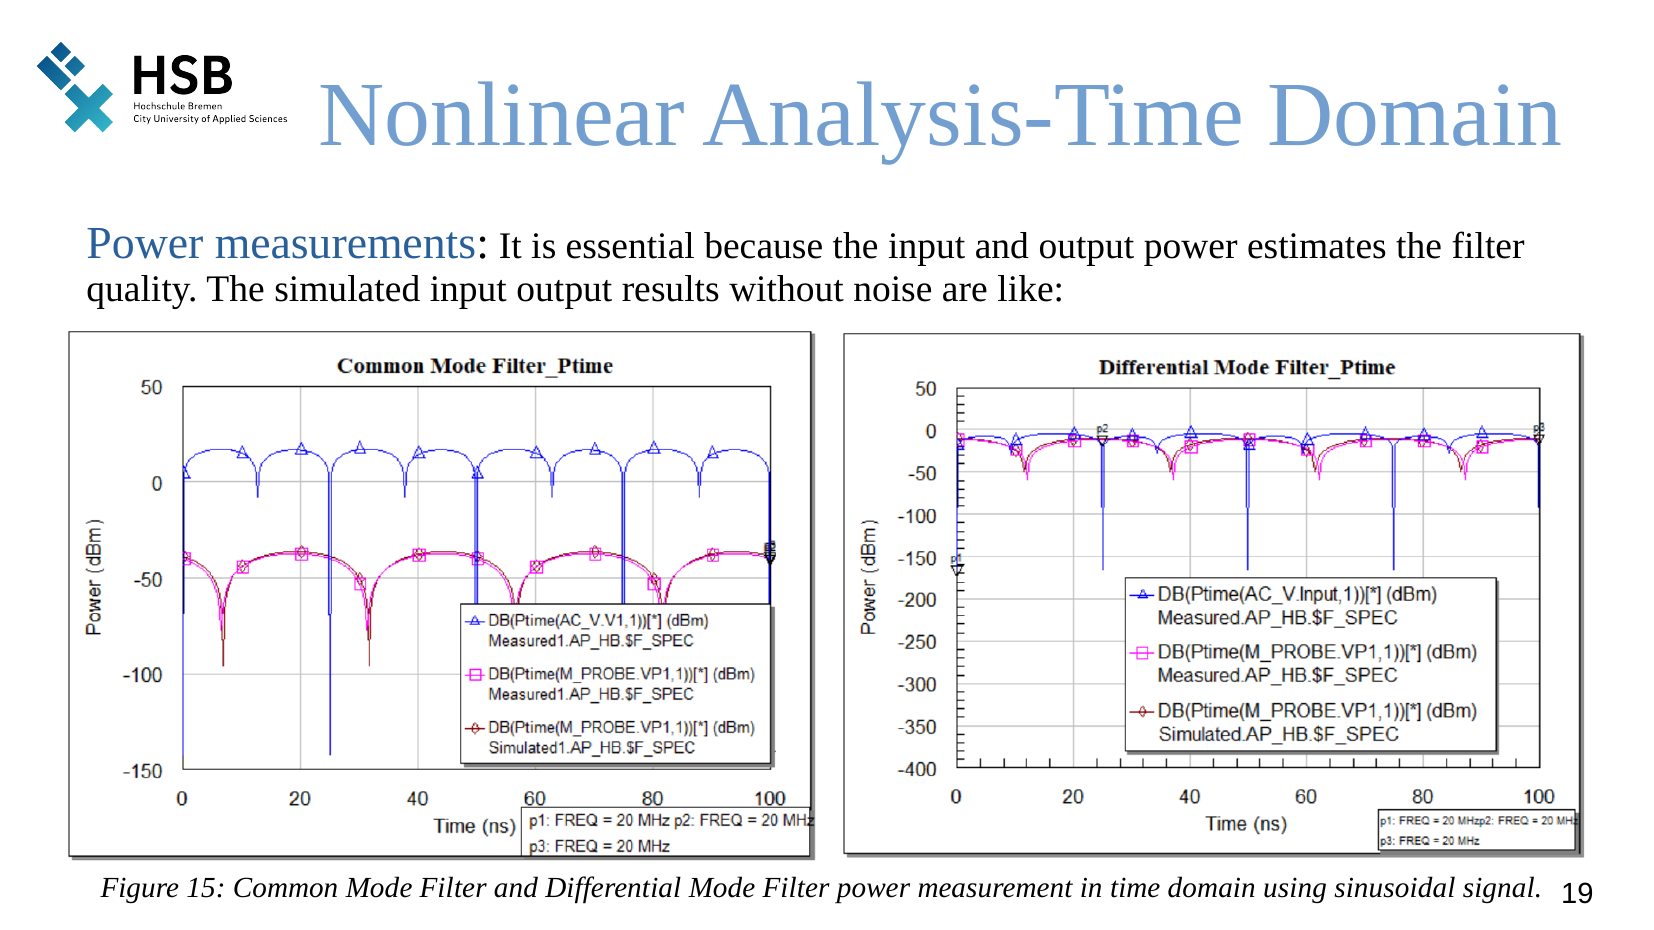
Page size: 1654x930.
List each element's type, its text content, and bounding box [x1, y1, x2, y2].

picture [66, 328, 817, 861]
text_box Figure 15: Common Mode Filter and Differential Mode Filter power measurement in time domain using sinusoidal signal. [85, 863, 1559, 912]
title Nonlinear Analysis-Time Domain [82, 37, 1571, 193]
text_box <number> [1546, 870, 1653, 926]
picture [26, 23, 297, 149]
text_box Power measurements: It is essential because the input and output power estimates the filter quality. The simulated input output results without noise are like: [71, 209, 1617, 318]
picture [841, 330, 1585, 860]
